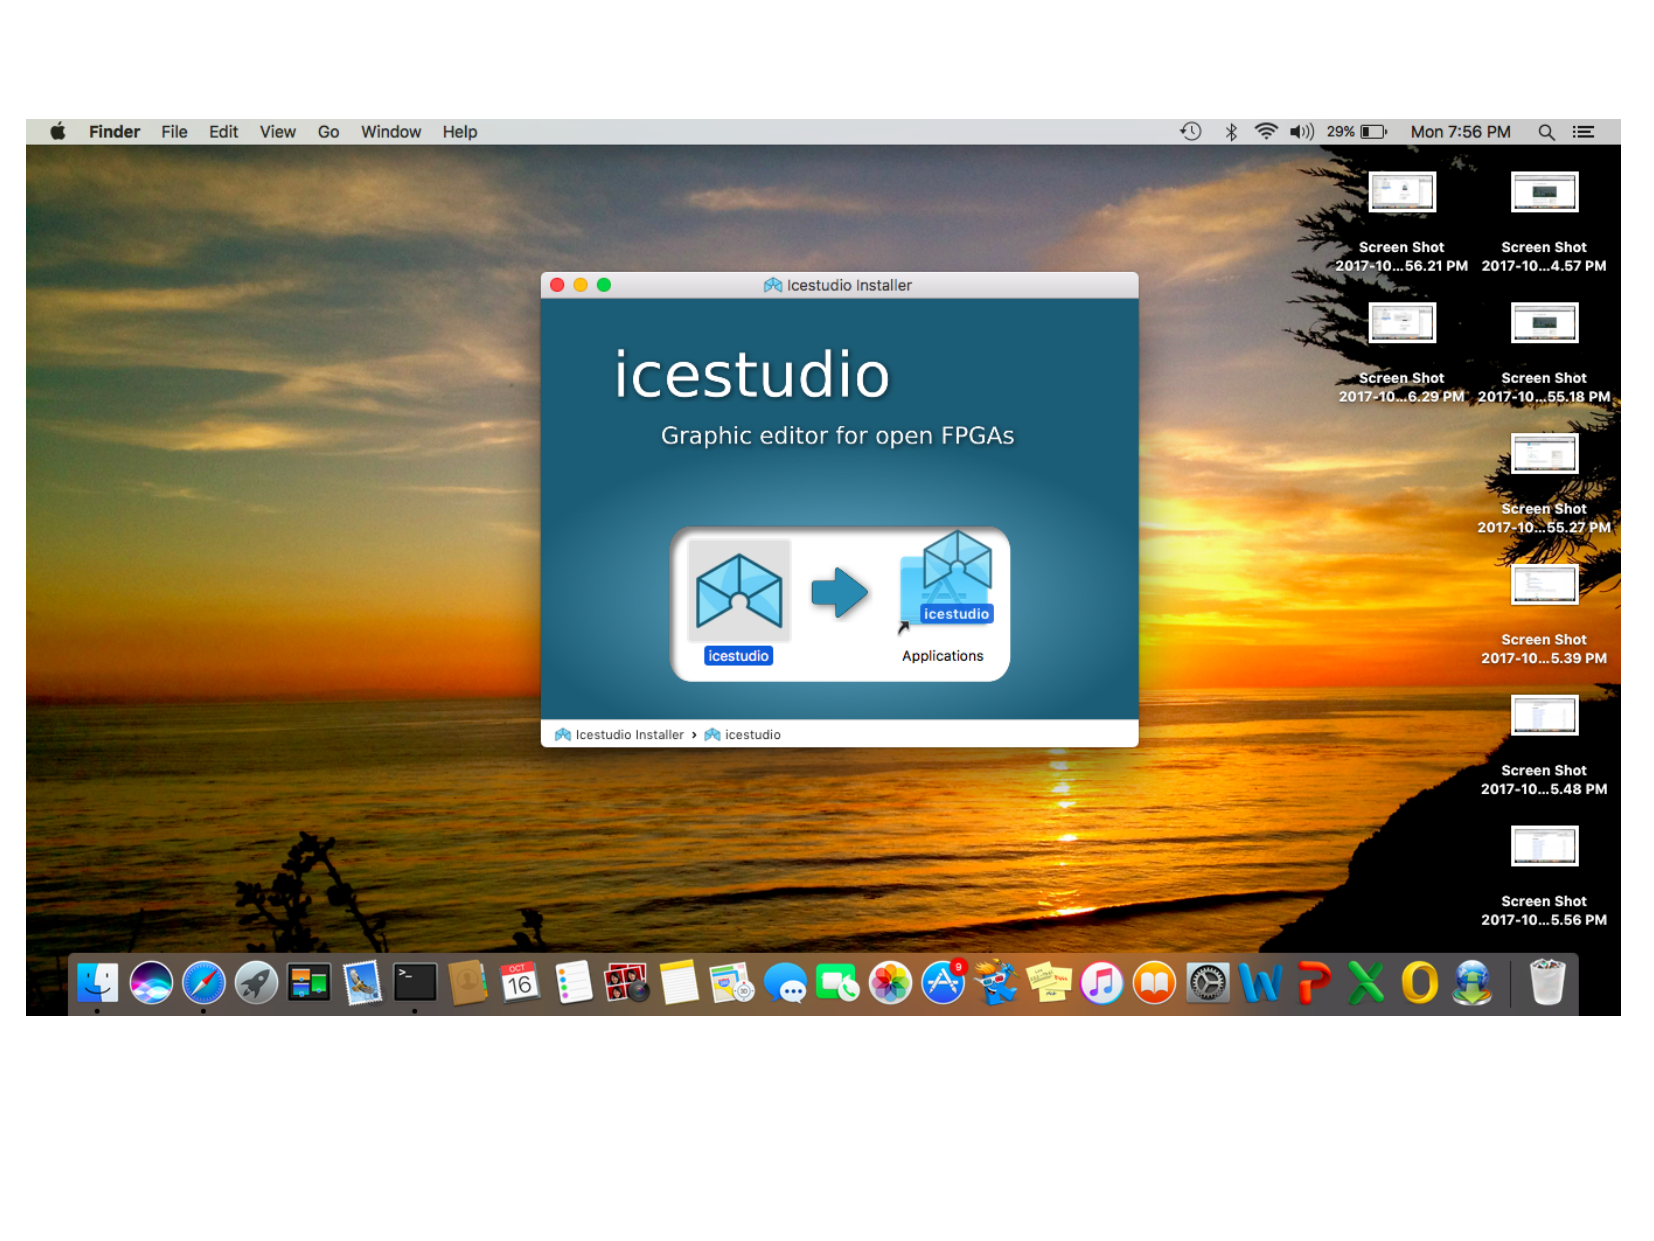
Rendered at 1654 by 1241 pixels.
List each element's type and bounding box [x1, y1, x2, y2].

picture [26, 119, 1621, 1016]
